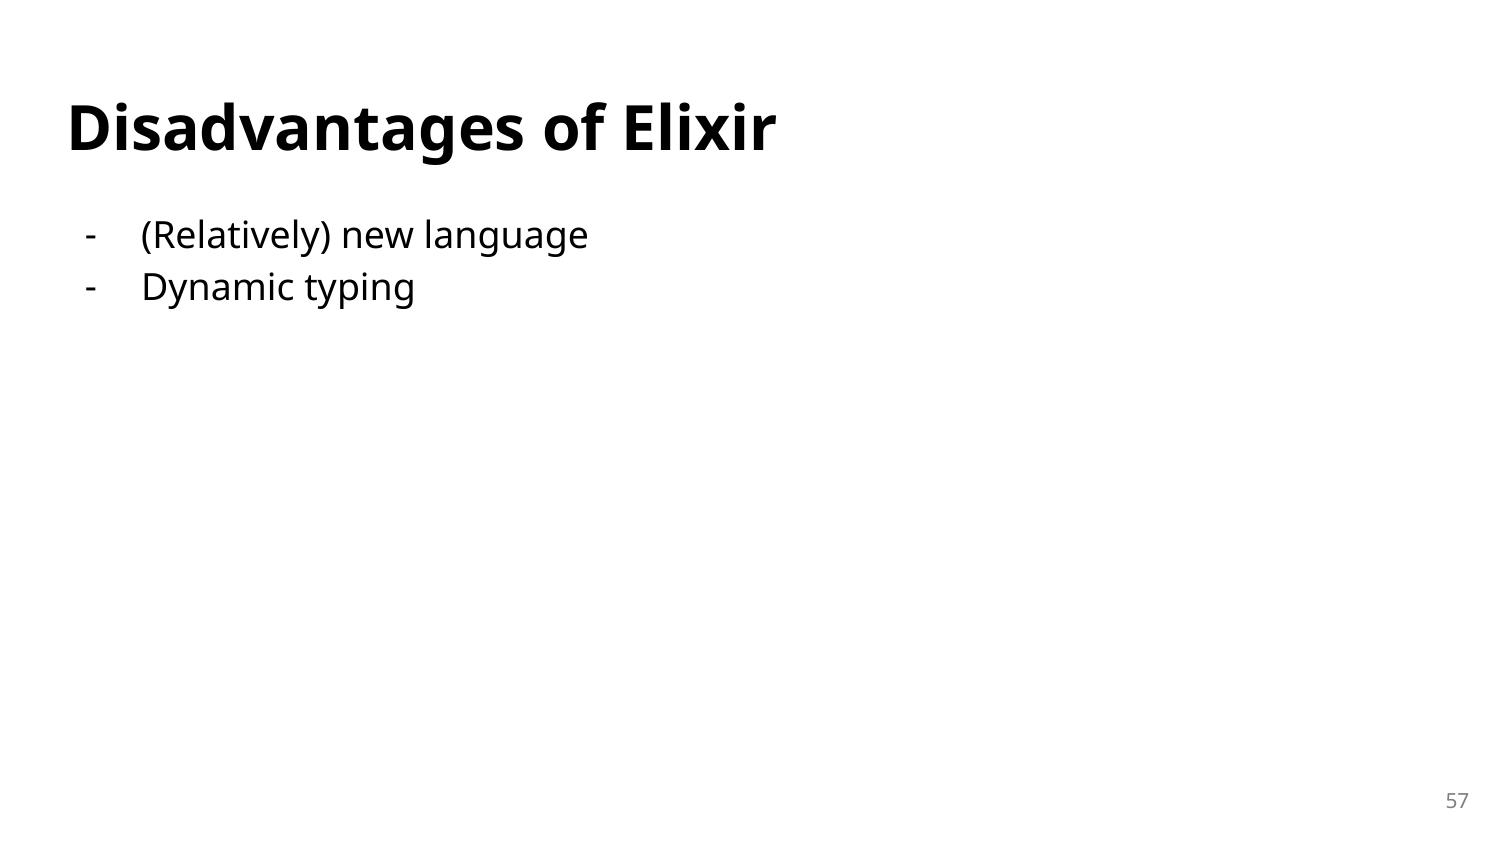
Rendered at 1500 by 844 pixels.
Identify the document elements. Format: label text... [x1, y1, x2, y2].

title Disadvantages of Elixir [51, 72, 1449, 176]
list (Relatively) new language Dynamic typing [51, 189, 1449, 750]
slide_number <number> [1394, 769, 1484, 834]
